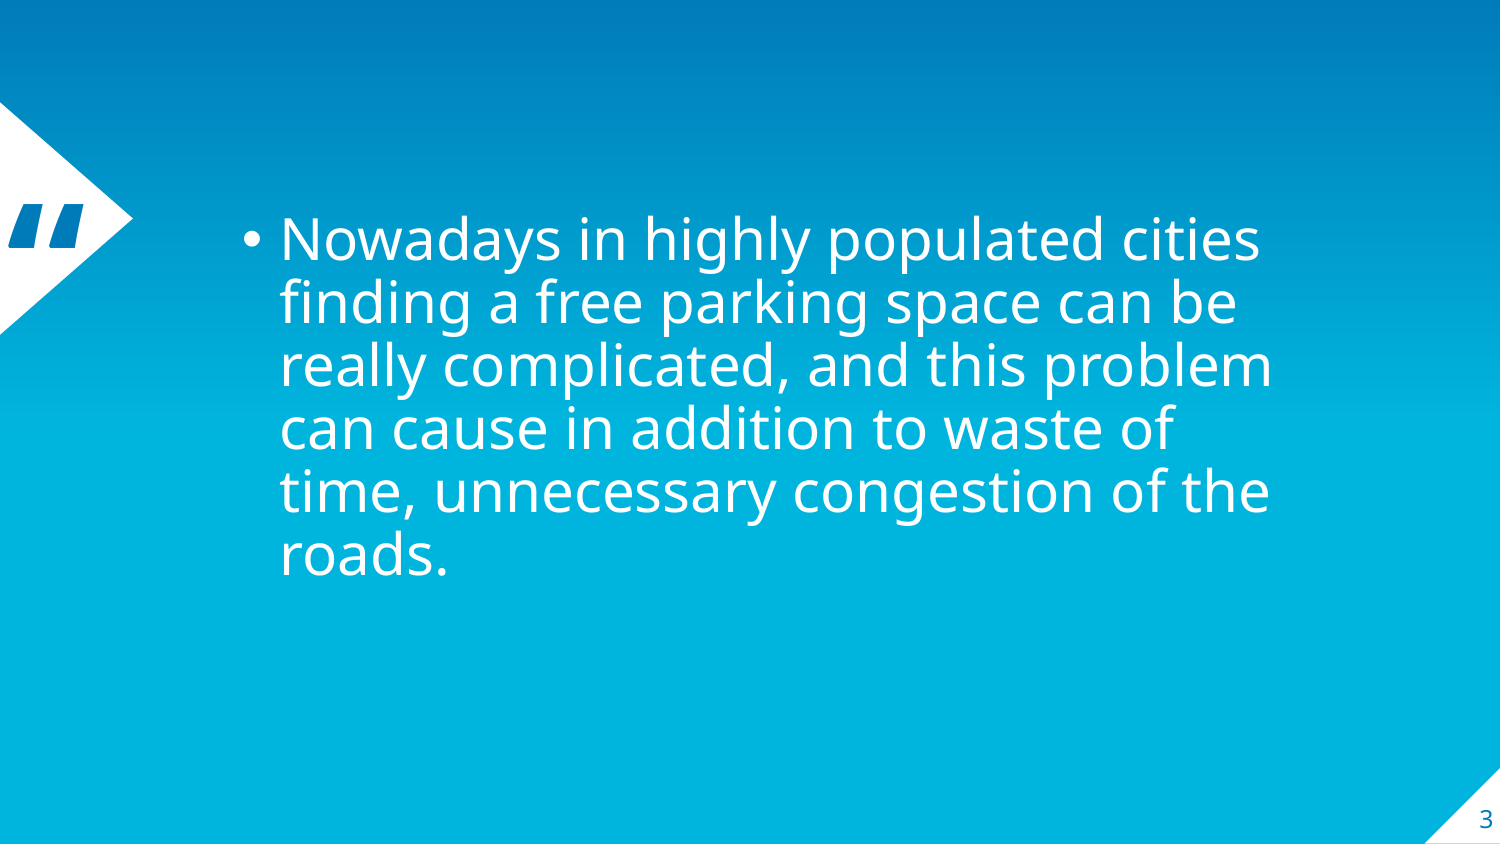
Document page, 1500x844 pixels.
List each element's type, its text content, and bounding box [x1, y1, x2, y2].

slide_number <numero> [1418, 760, 1494, 838]
list Nowadays in highly populated cities finding a free parking space can be really complicated, and this problem can cause in addition to waste of time, unnecessary congestion of the roads. [241, 210, 1304, 798]
